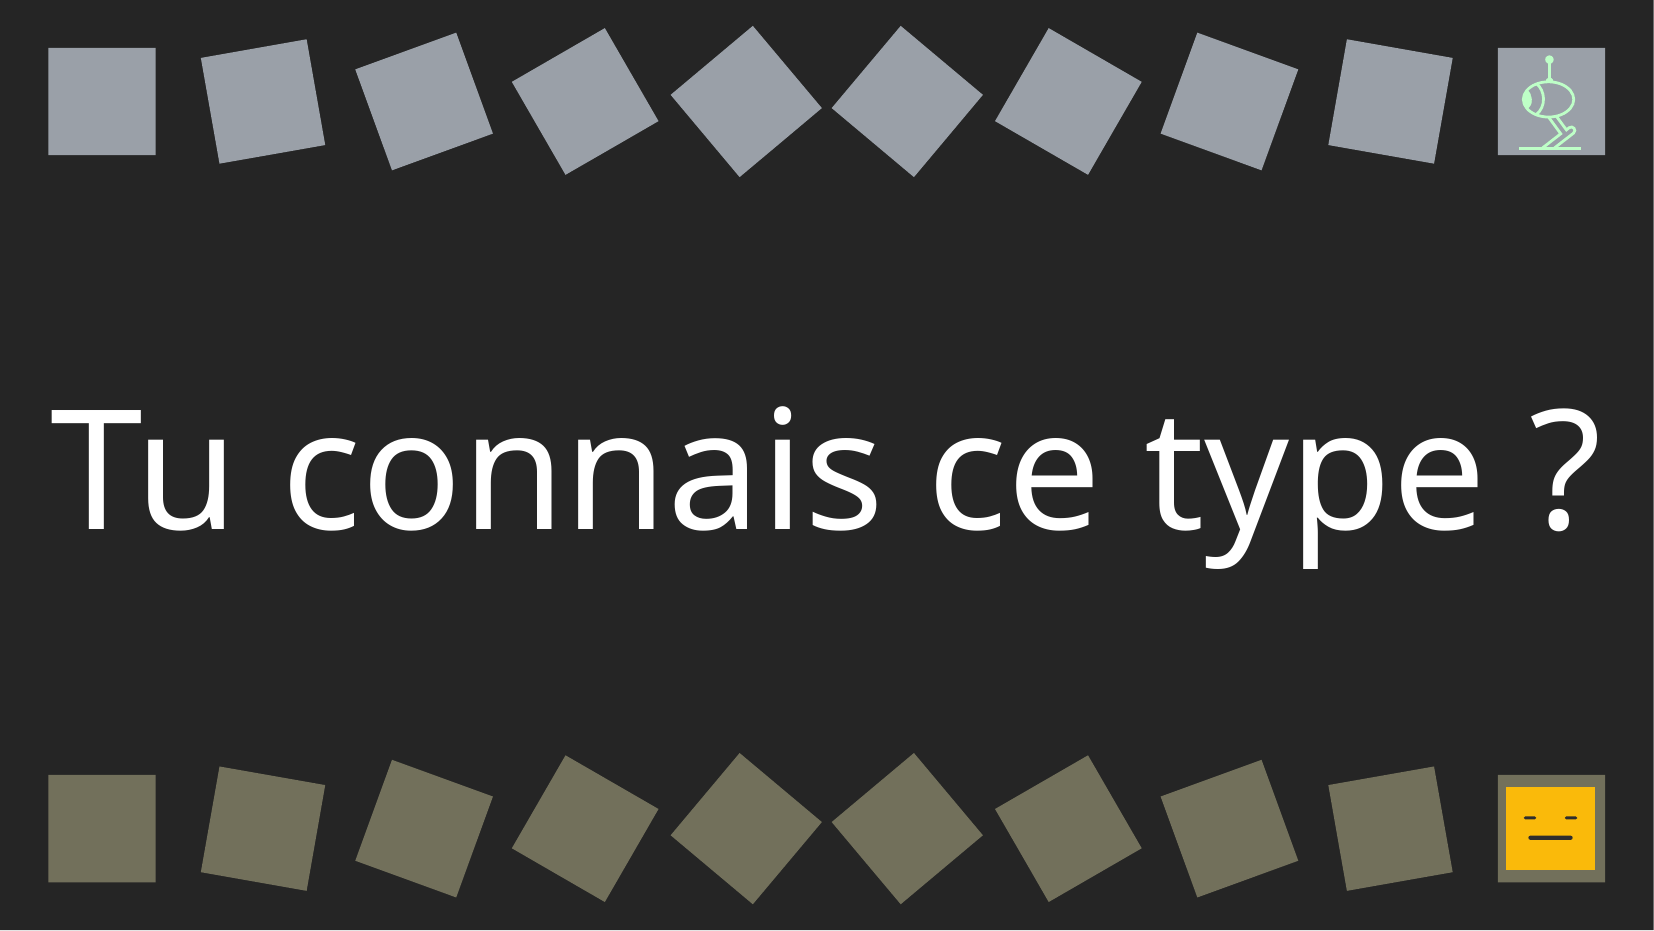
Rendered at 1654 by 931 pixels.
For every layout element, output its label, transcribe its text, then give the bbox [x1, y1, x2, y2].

title Tu connais ce type ? [31, 381, 1622, 549]
picture [1506, 787, 1595, 870]
picture [1502, 55, 1598, 150]
